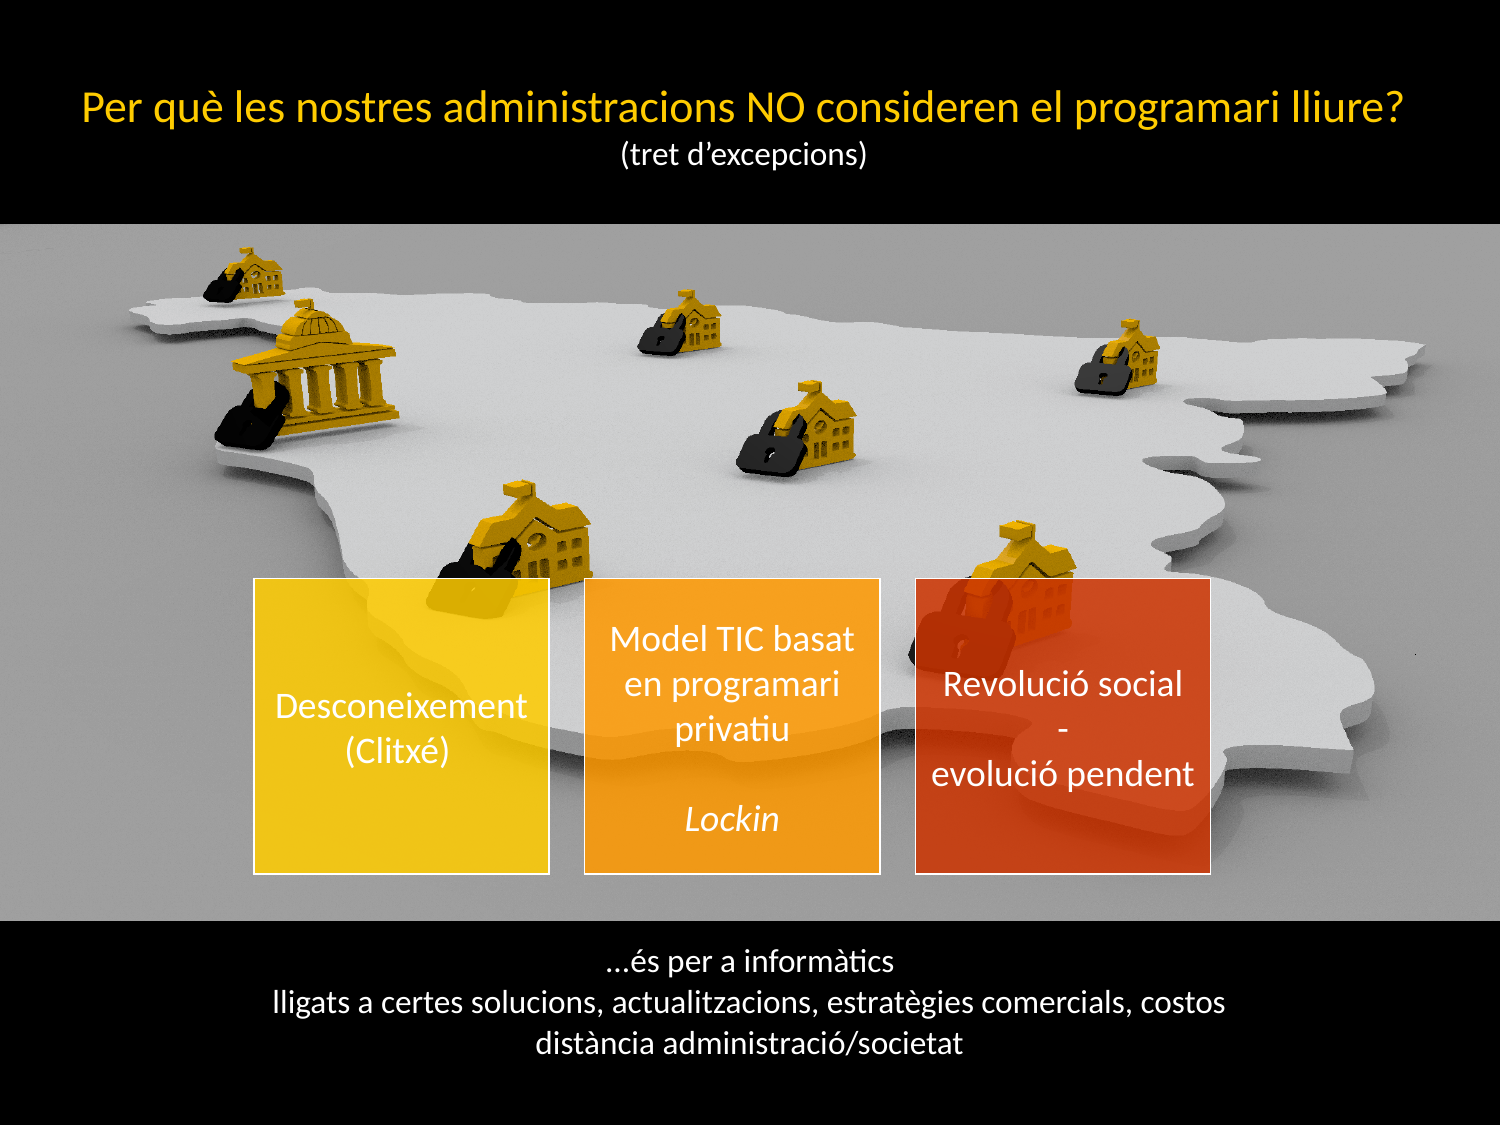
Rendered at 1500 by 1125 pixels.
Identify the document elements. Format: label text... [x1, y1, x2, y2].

text_box Model TIC basat en programari privatiu Lockin [584, 578, 880, 874]
text_box Revolució social - evolució pendent [915, 578, 1211, 874]
picture [0, 224, 1500, 922]
text_box Per què les nostres administracions NO consideren el programari lliure? (tret d’excepcions) [0, 67, 1489, 207]
text_box ...és per a informàtics lligats a certes solucions, actualitzacions, estratègies comercials, costos distància administració/societat [0, 931, 1500, 1069]
text_box Desconeixement (Clitxé) [253, 578, 550, 874]
